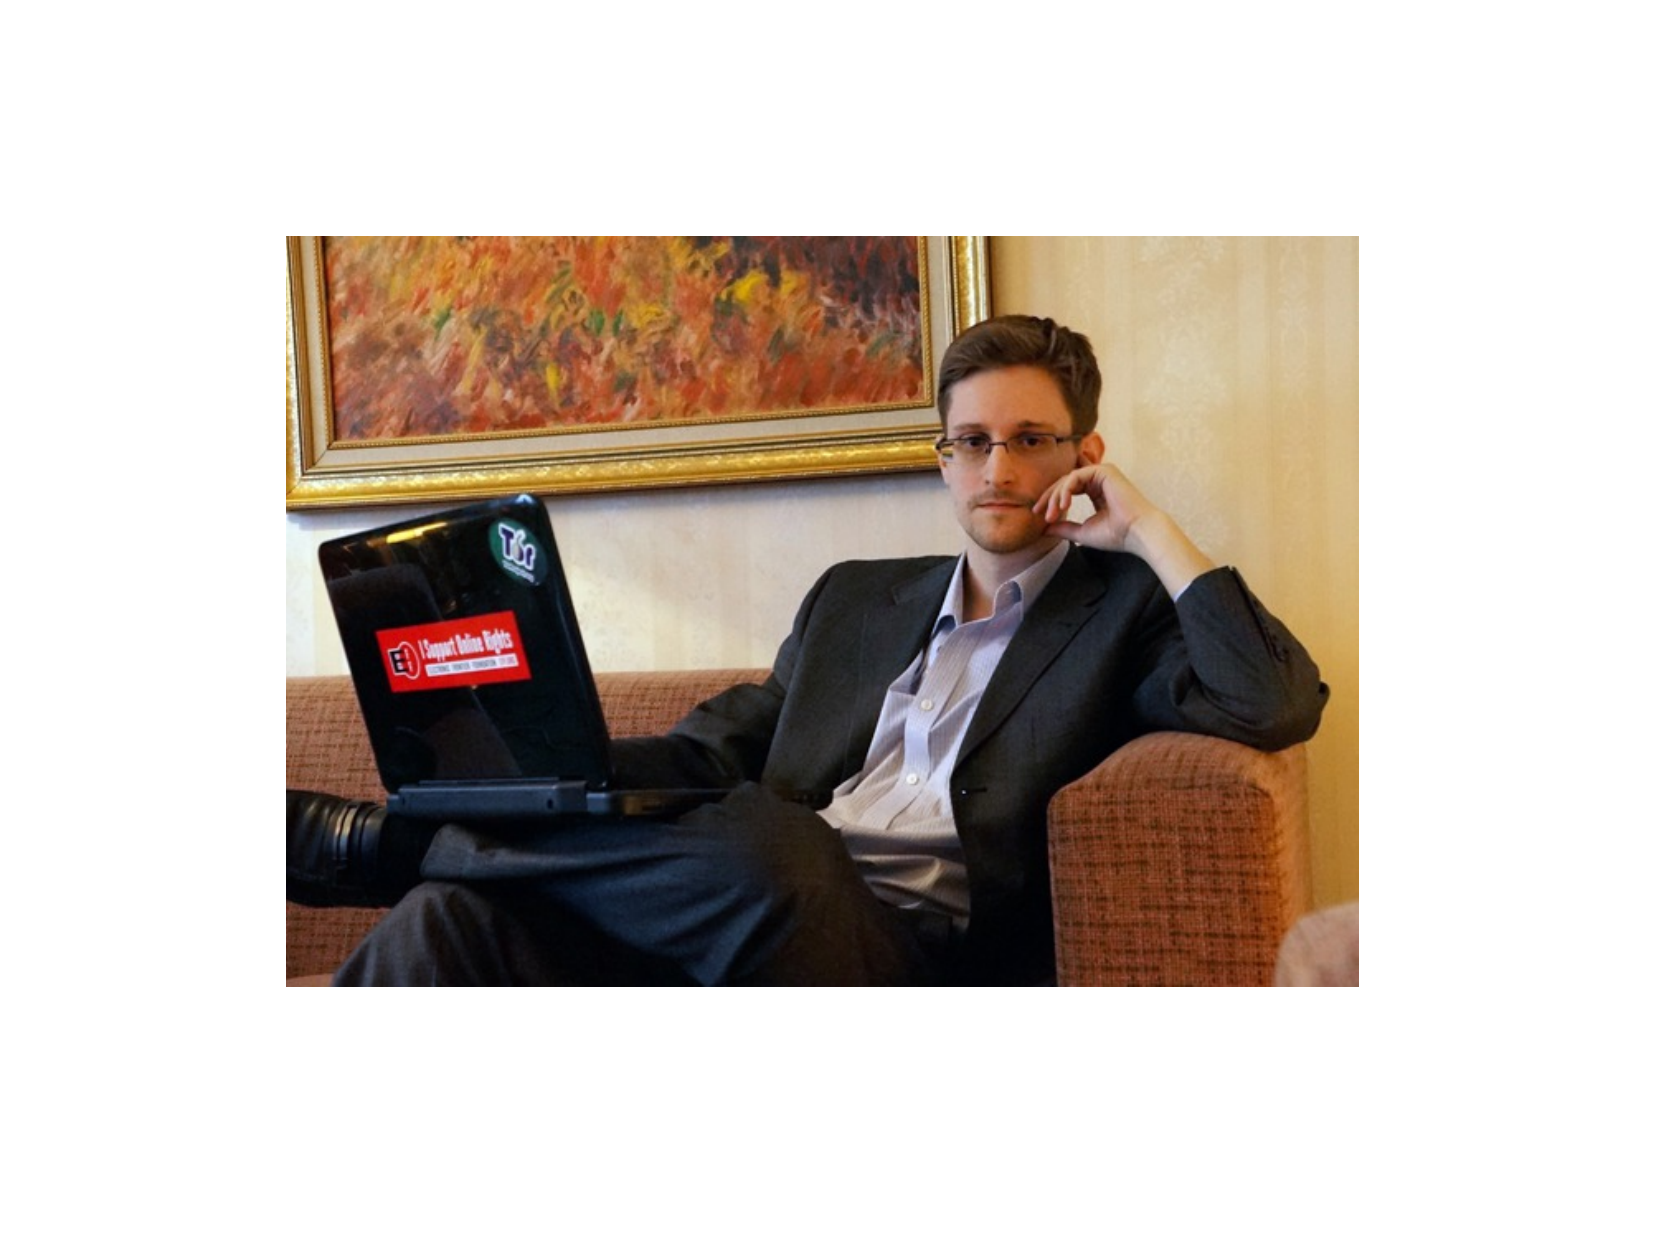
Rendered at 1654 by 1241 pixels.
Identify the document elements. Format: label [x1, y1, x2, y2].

picture [286, 236, 1359, 987]
